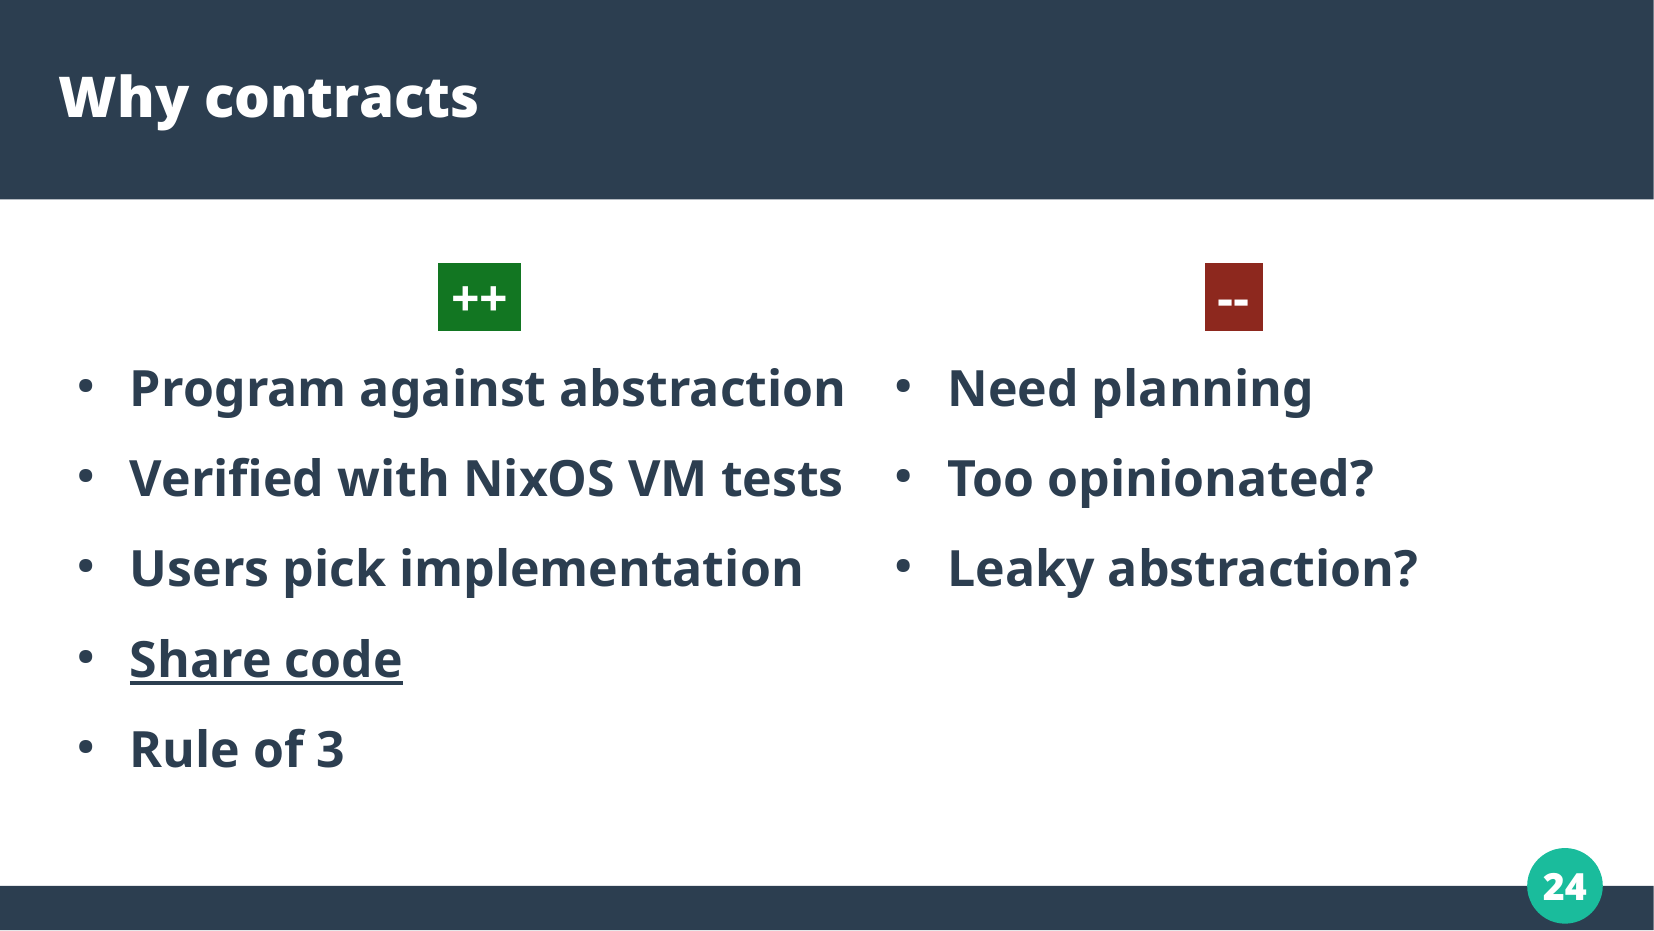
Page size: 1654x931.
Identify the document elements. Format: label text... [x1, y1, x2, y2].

title Why contracts [59, 37, 1595, 155]
list -- Need planning Too opinionated? Leaky abstraction? [876, 262, 1591, 815]
list ++ Program against abstraction Verified with NixOS VM tests Users pick implementation Share code Rule of 3 [59, 262, 876, 815]
